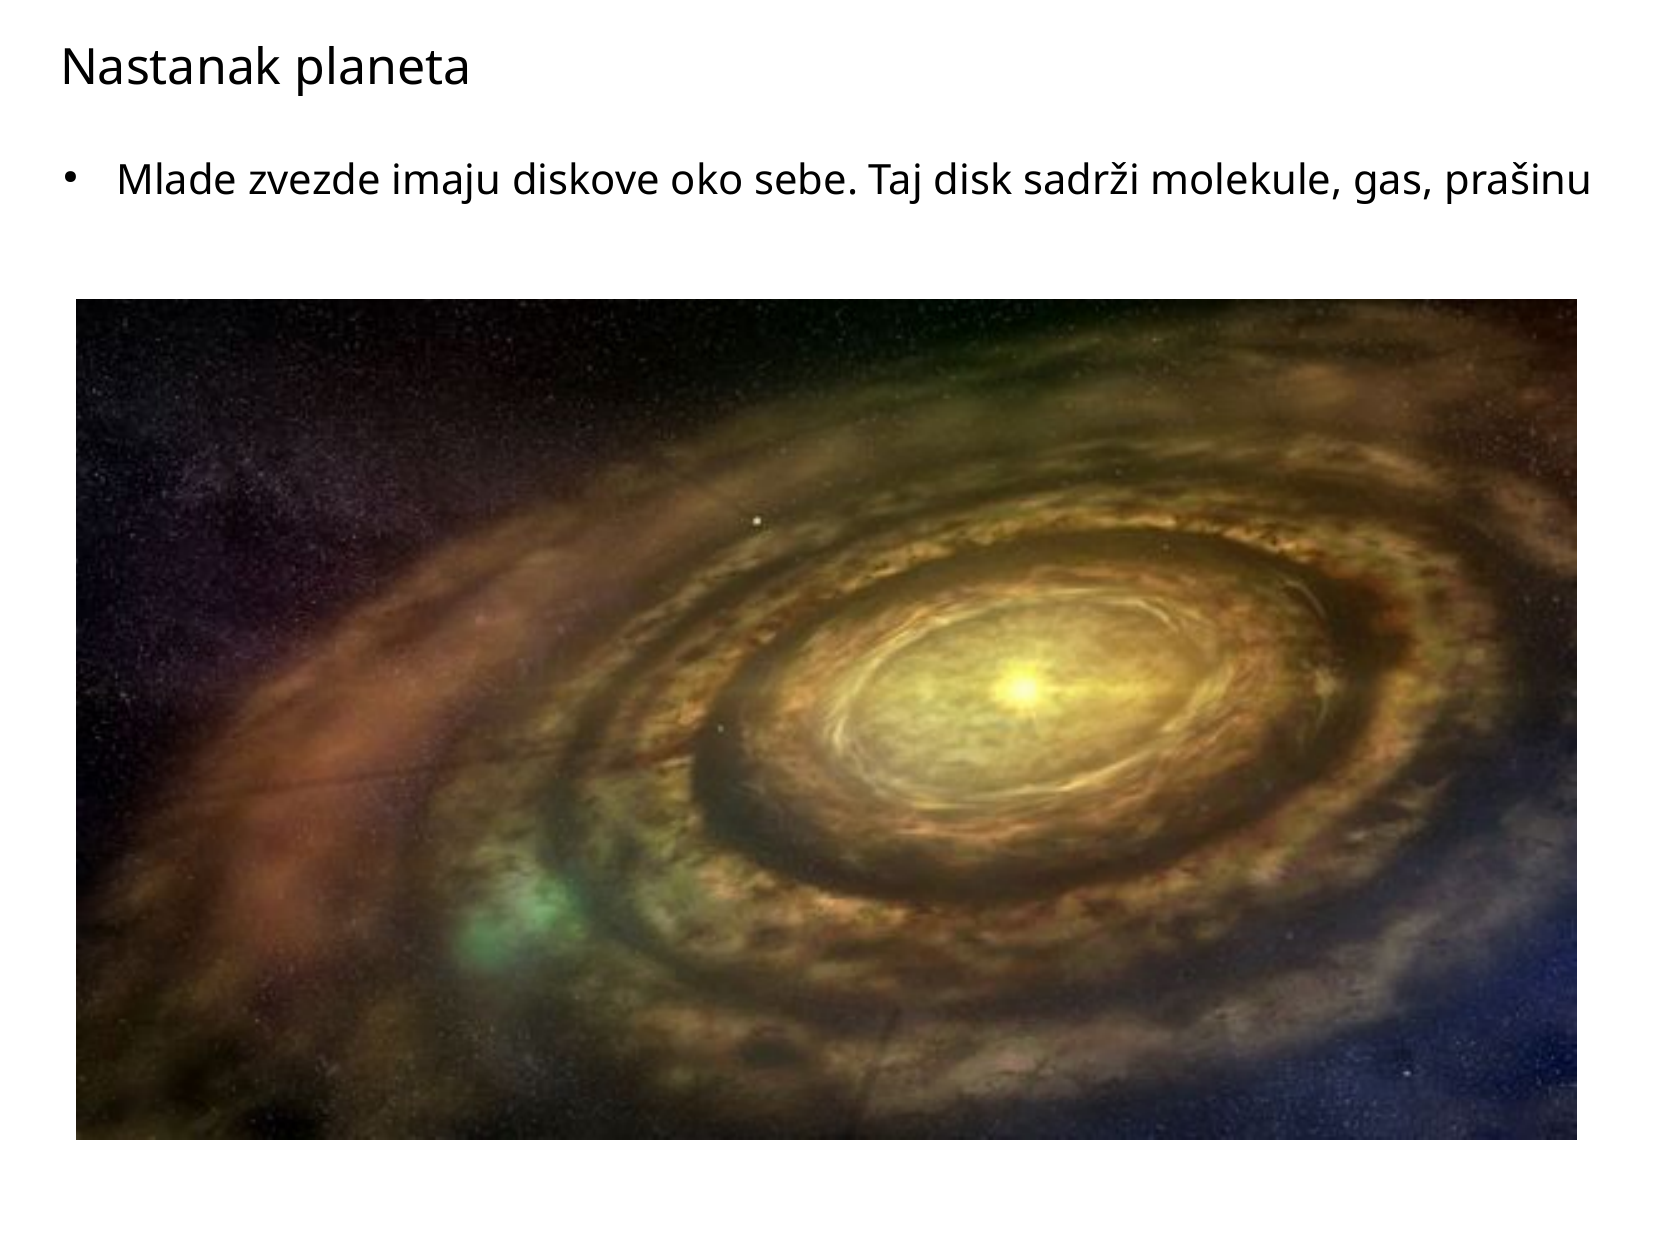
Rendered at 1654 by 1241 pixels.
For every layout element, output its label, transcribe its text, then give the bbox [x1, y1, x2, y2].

list Mlade zvezde imaju diskove oko sebe. Taj disk sadrži molekule, gas, prašinu [45, 150, 1635, 1173]
picture [76, 299, 1577, 1140]
title Nastanak planeta [59, 17, 1648, 113]
